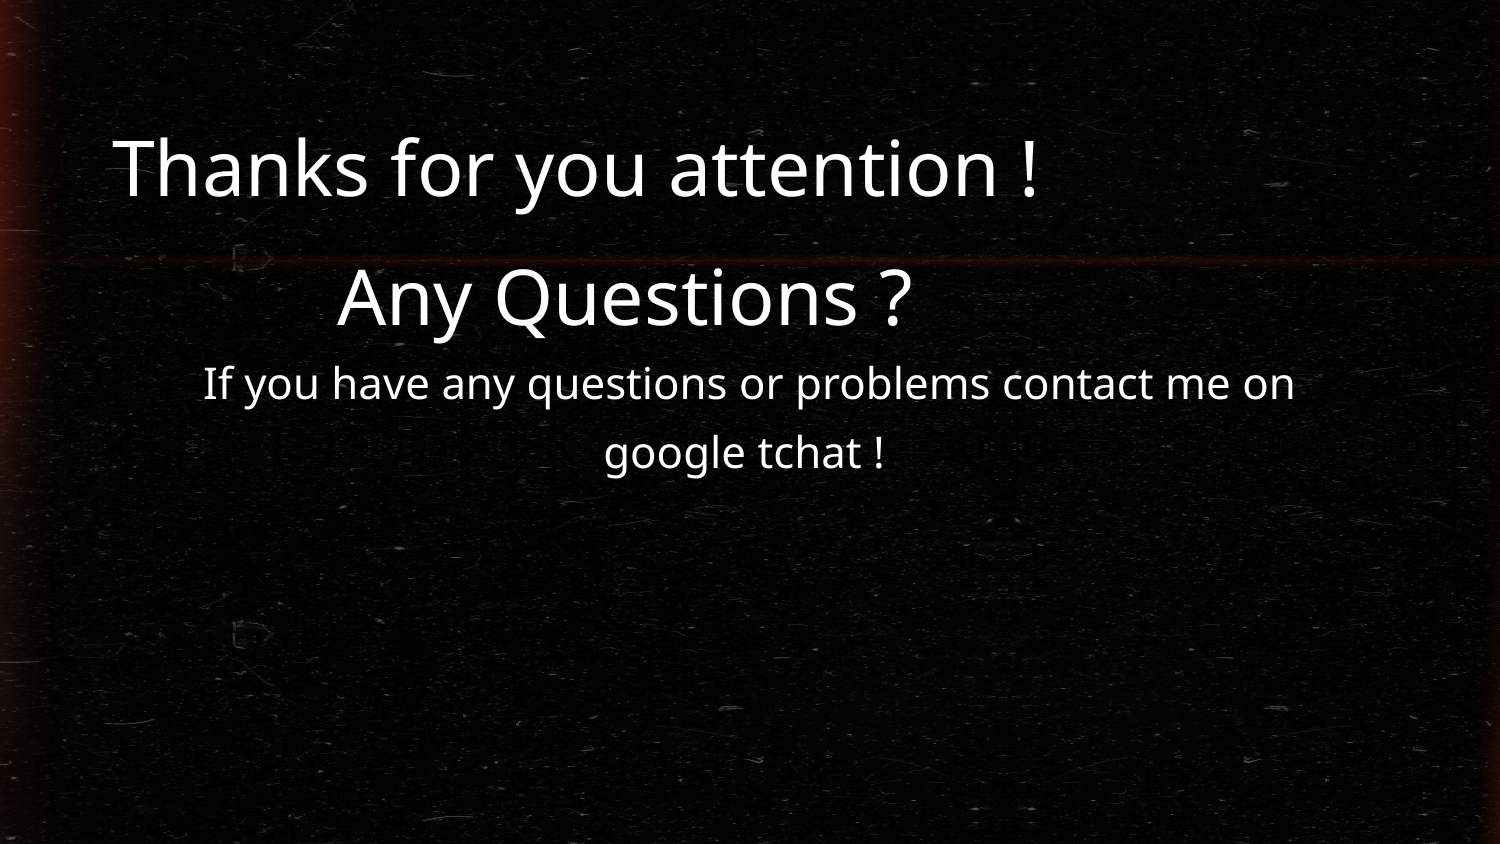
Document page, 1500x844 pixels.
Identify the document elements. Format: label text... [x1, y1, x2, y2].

text_box Thanks for you attention ! Any Questions ? [37, 82, 1447, 342]
text_box If you have any questions or problems contact me on google tchat ! [175, 340, 1325, 478]
text_box [0, 0, 1500, 844]
